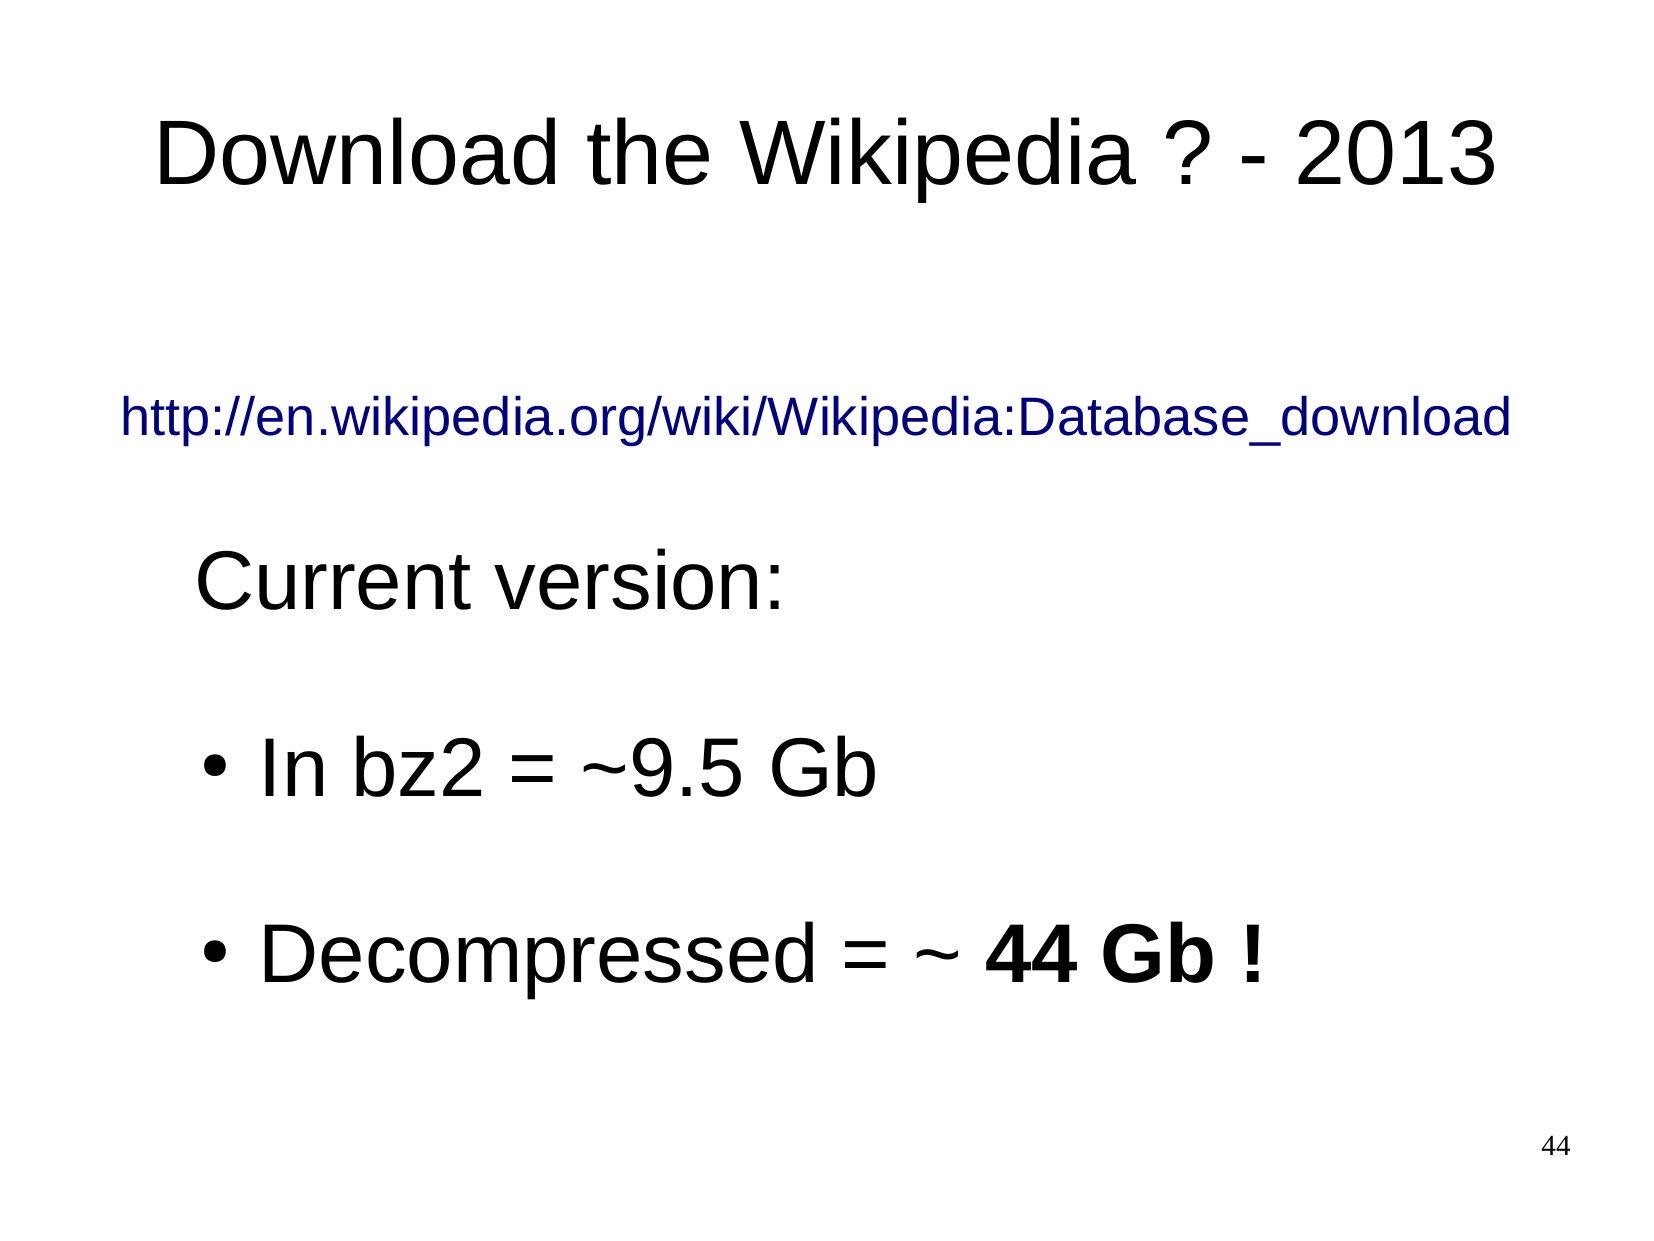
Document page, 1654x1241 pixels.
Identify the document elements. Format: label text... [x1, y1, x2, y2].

text_box http://en.wikipedia.org/wiki/Wikipedia:Database_download [75, 379, 1576, 469]
text_box Current version: In bz2 = ~9.5 Gb Decompressed = ~ 44 Gb ! [150, 527, 1576, 1015]
title Download the Wikipedia ? - 2013 [82, 49, 1571, 257]
